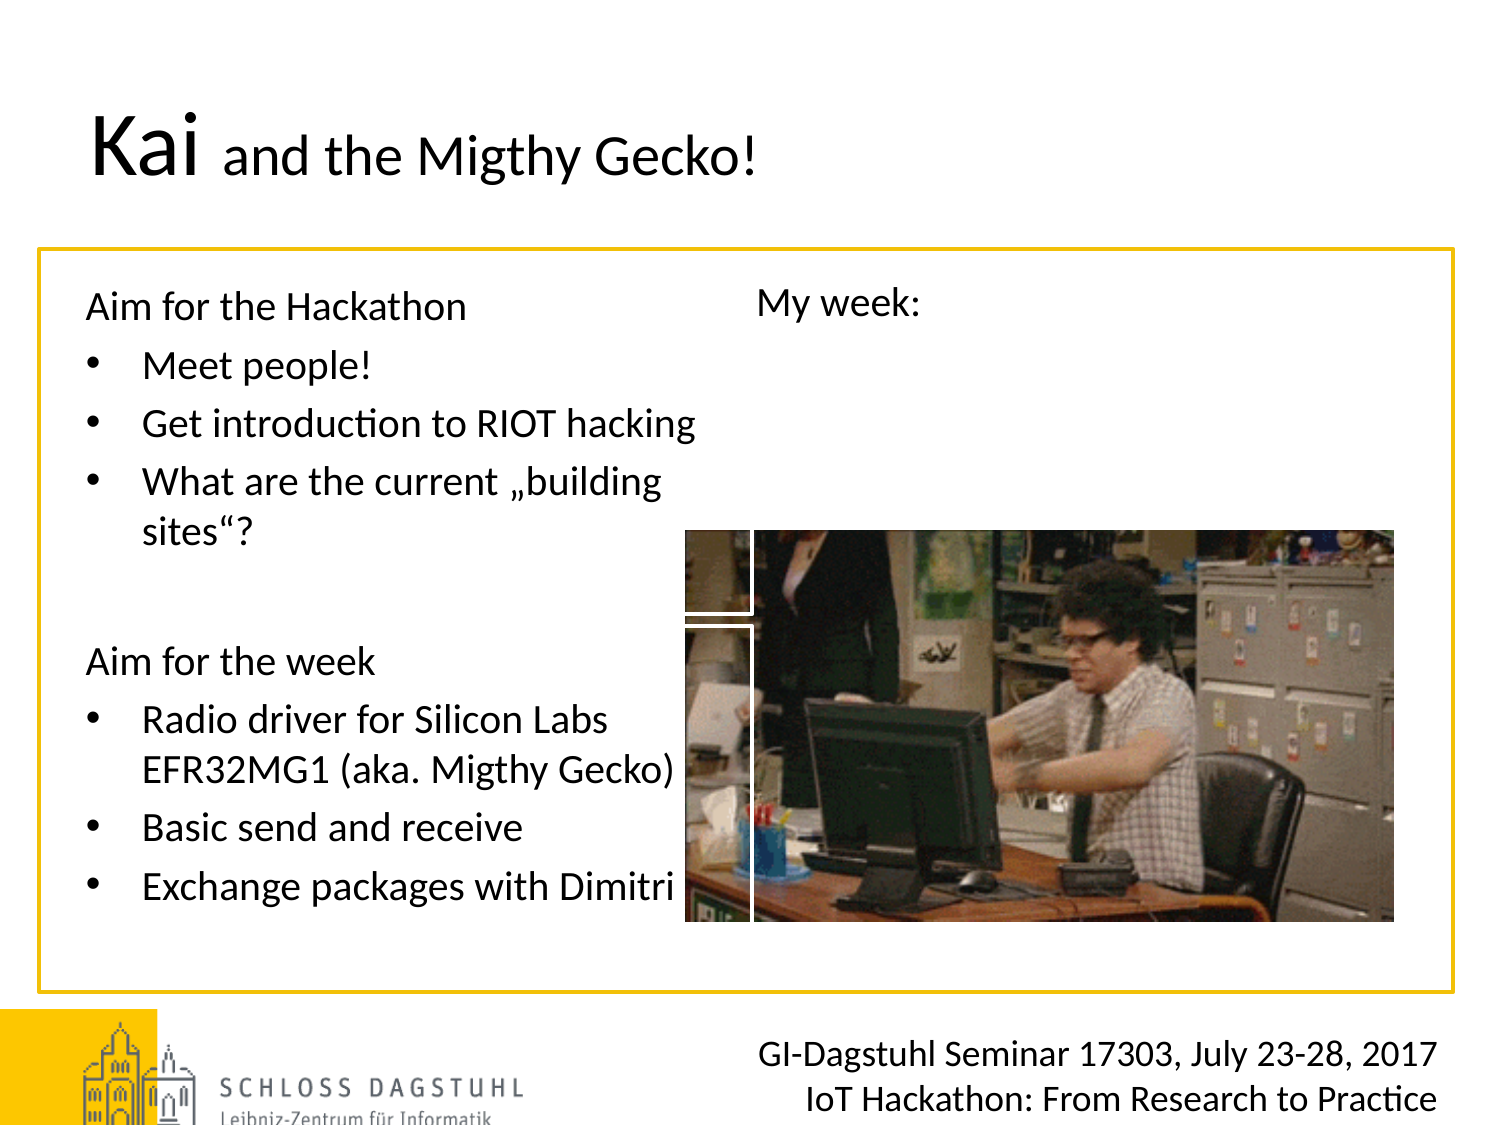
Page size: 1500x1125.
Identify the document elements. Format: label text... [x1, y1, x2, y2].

text_box My week: [741, 266, 1424, 809]
text_box Aim for the week Radio driver for Silicon Labs EFR32MG1 (aka. Migthy Gecko) Basic send and receive Exchange packages with Dimitri [70, 625, 752, 969]
text_box GI-Dagstuhl Seminar 17303, July 23-28, 2017 IoT Hackathon: From Research to Practice [559, 1021, 1454, 1125]
picture [685, 530, 1394, 922]
text_box Aim for the Hackathon Meet people! Get introduction to RIOT hacking What are the current „building sites“? [70, 271, 752, 615]
title Kai and the Migthy Gecko! [75, 45, 856, 233]
picture [0, 1009, 523, 1125]
